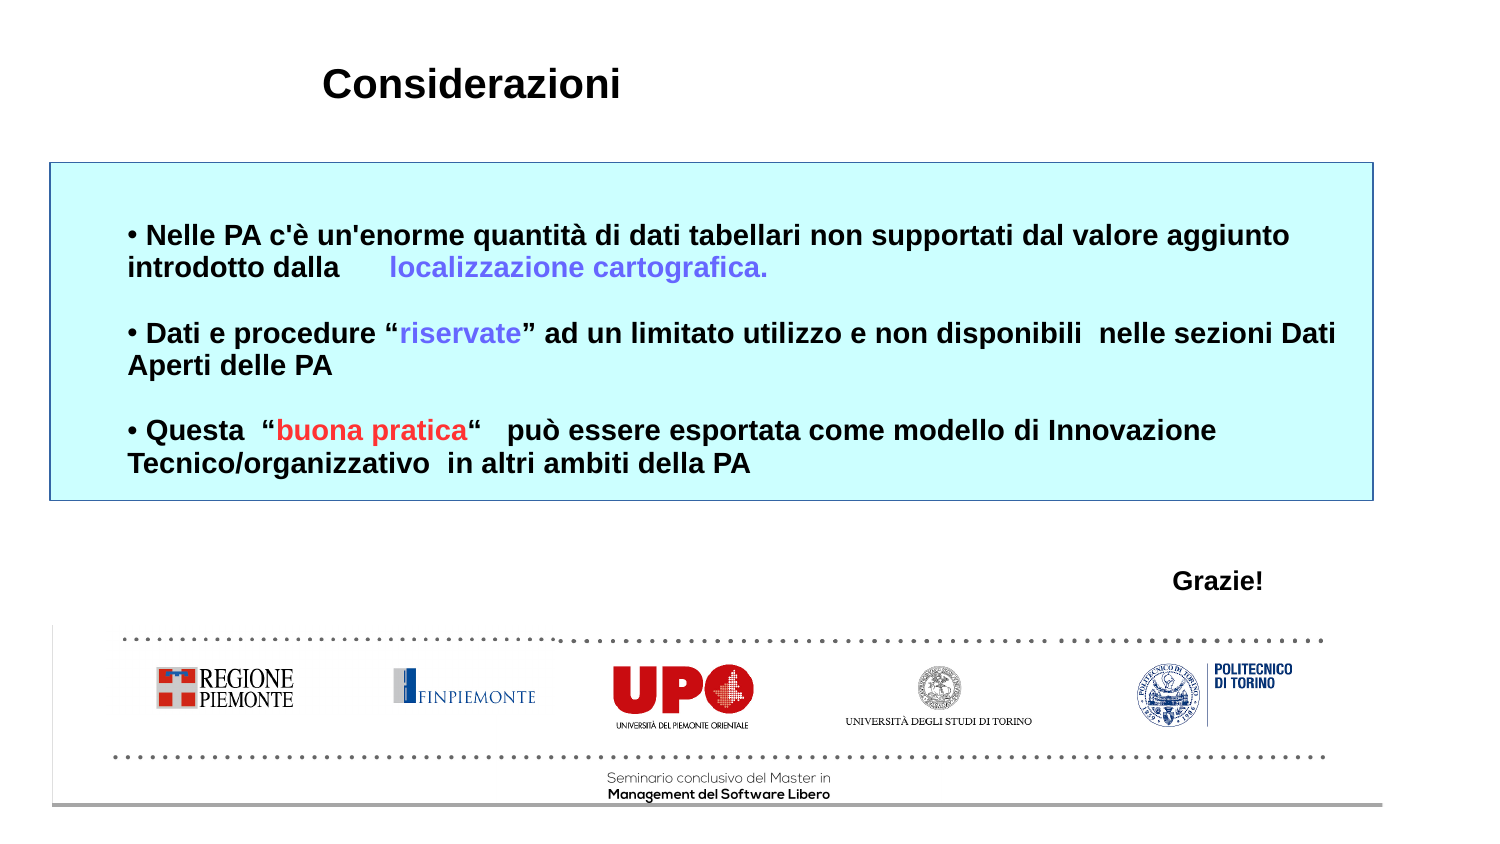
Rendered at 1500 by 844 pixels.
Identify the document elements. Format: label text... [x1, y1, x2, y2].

picture [52, 620, 1386, 803]
text_box Nelle PA c'è un'enorme quantità di dati tabellari non supportati dal valore aggiunto introdotto dalla localizzazione cartografica. Dati e procedure “riservate” ad un limitato utilizzo e non disponibili nelle sezioni Dati Aperti delle PA Questa “buona pratica“ può essere esportata come modello di Innovazione Tecnico/organizzativo in altri ambiti della PA [112, 174, 1401, 524]
text_box Considerazioni [283, 47, 1170, 146]
text_box [37, 162, 1373, 625]
text_box Grazie! [1133, 543, 1382, 607]
